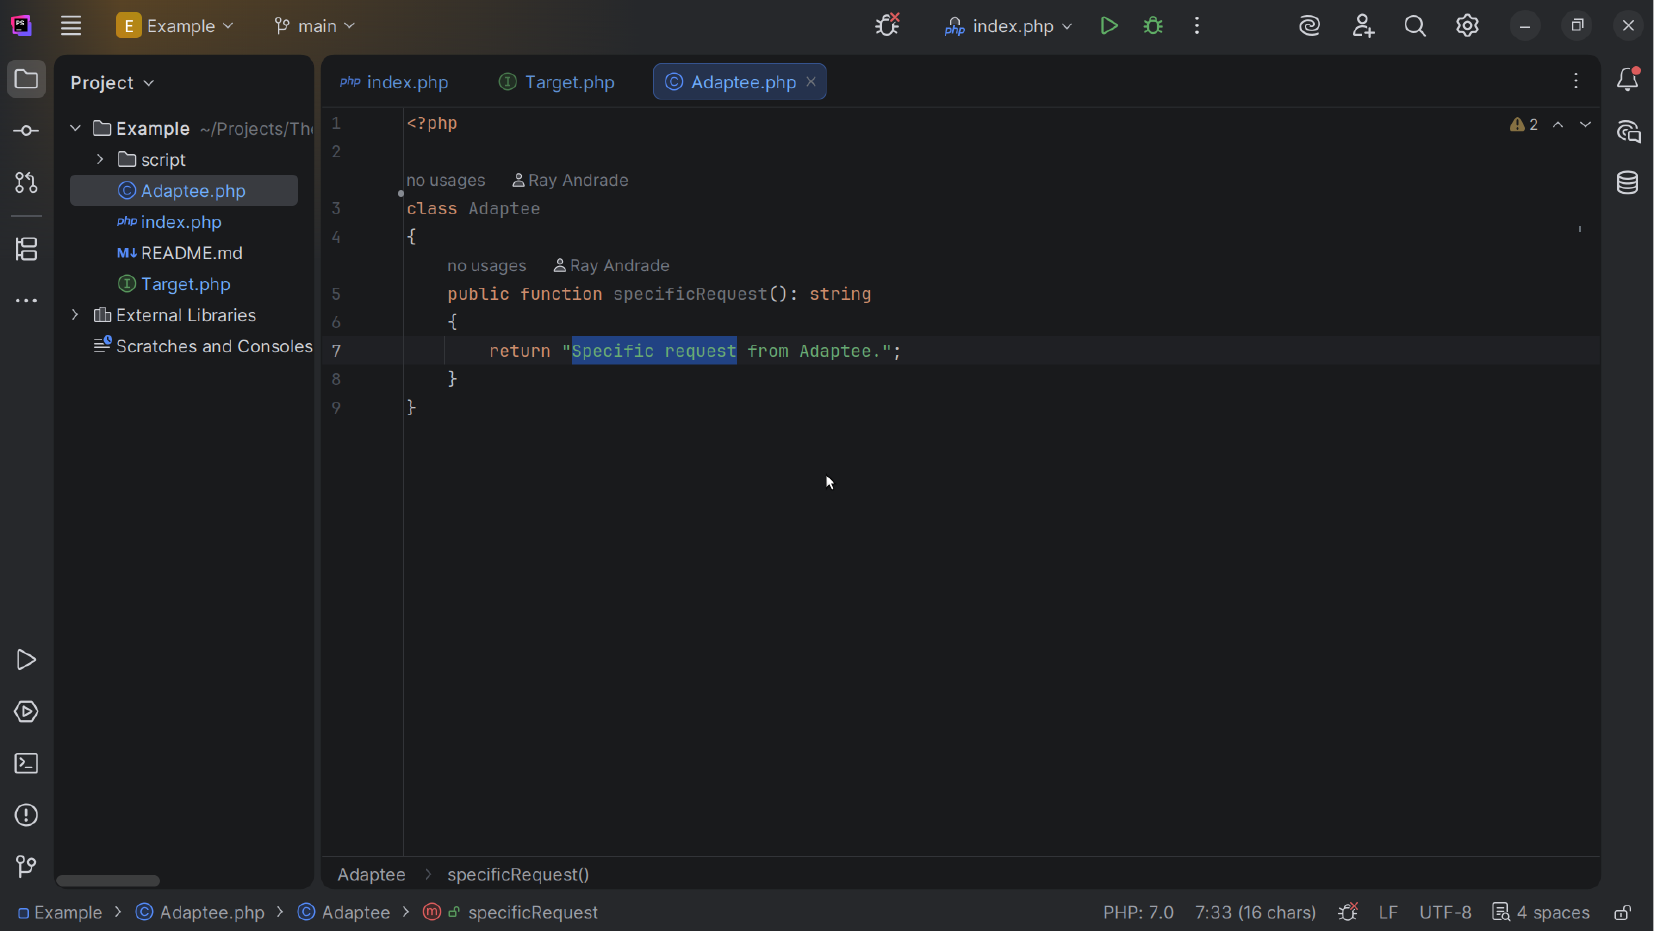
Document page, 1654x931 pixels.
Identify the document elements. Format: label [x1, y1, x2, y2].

text_box [15, 15, 31, 31]
picture [0, 0, 1654, 931]
